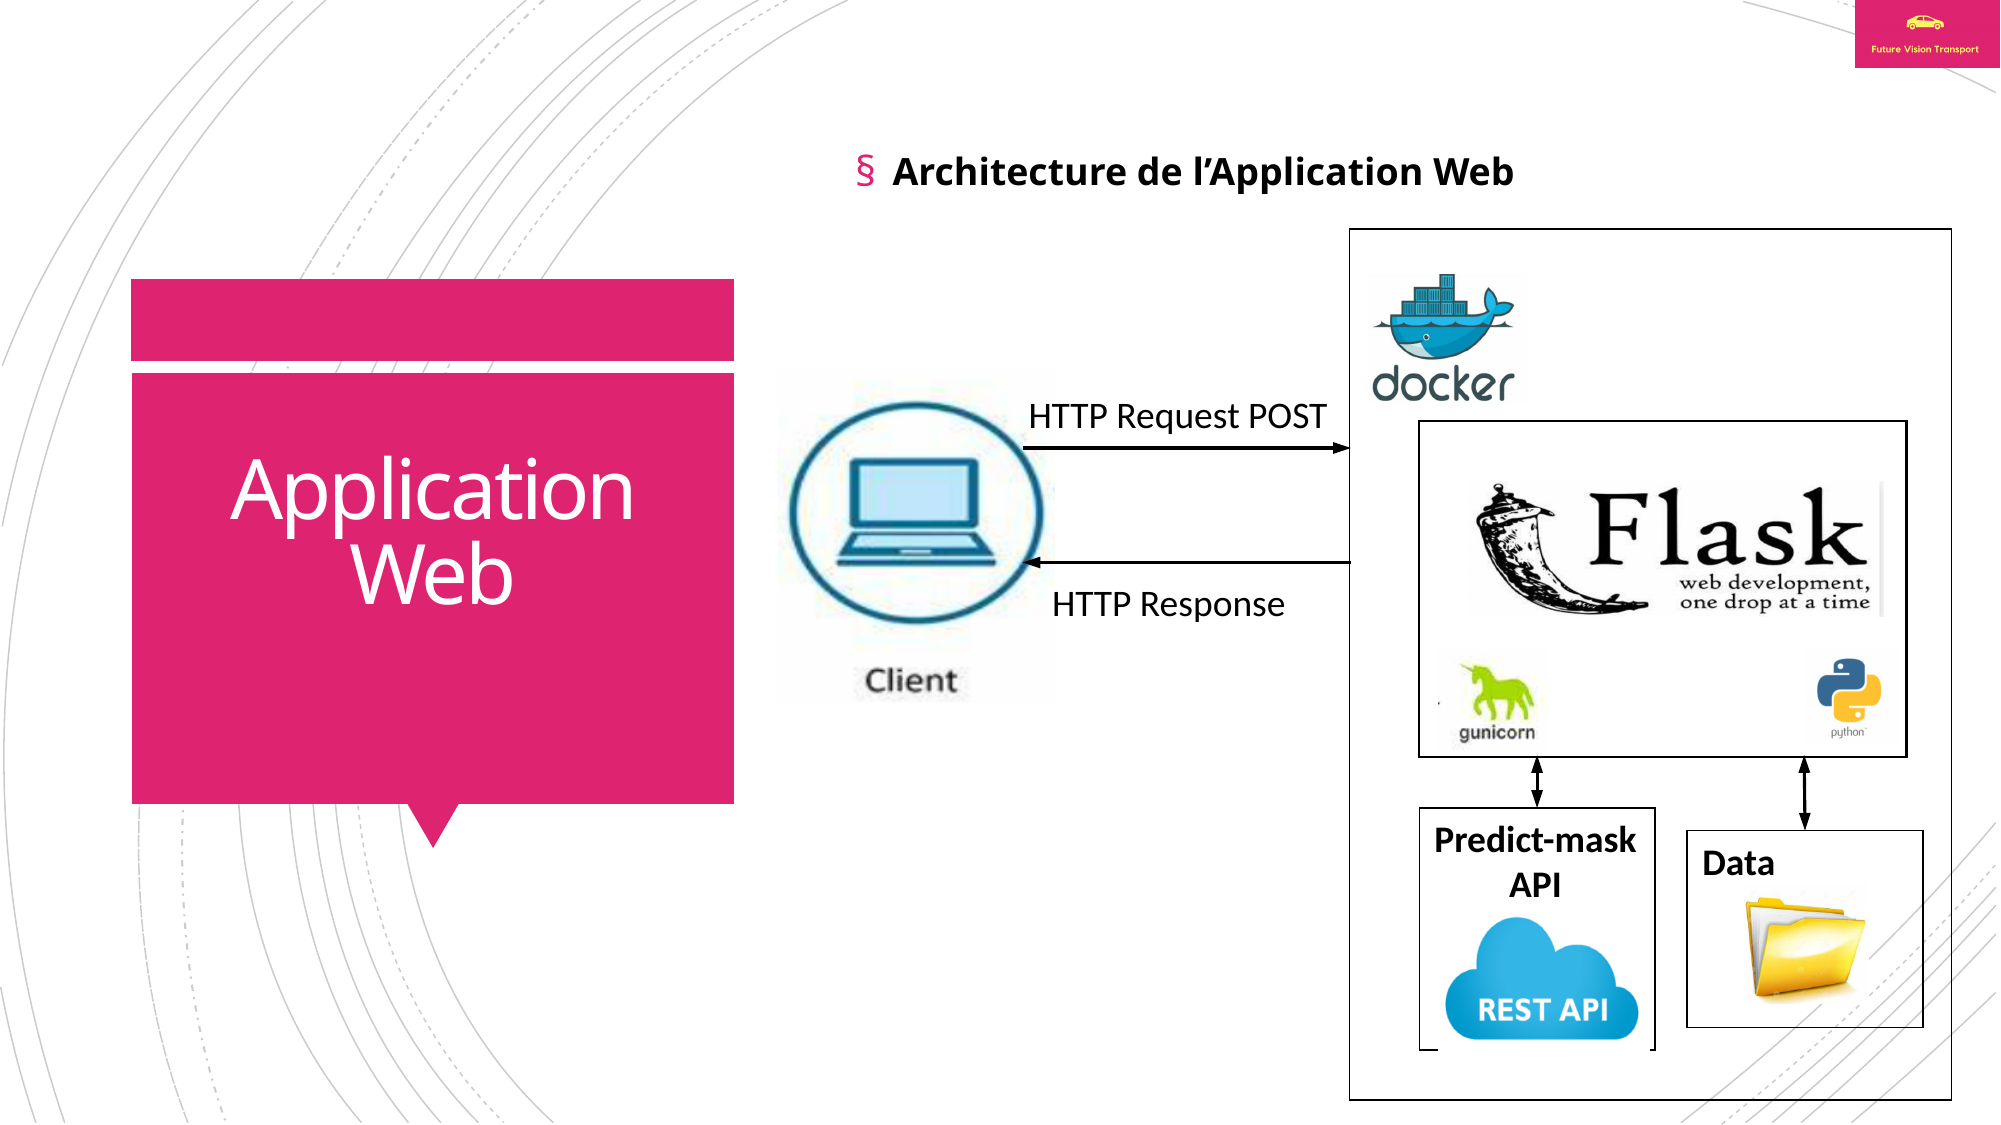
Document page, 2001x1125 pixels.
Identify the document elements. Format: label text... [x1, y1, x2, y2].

picture [1855, 0, 2000, 68]
list Architecture de l’Application Web [840, 131, 1869, 230]
text_box [1349, 229, 1952, 1100]
picture [761, 368, 1055, 703]
text_box HTTP Request POST [970, 383, 1349, 445]
text_box HTTP Response [1037, 571, 1331, 633]
title Application Web [145, 383, 721, 789]
